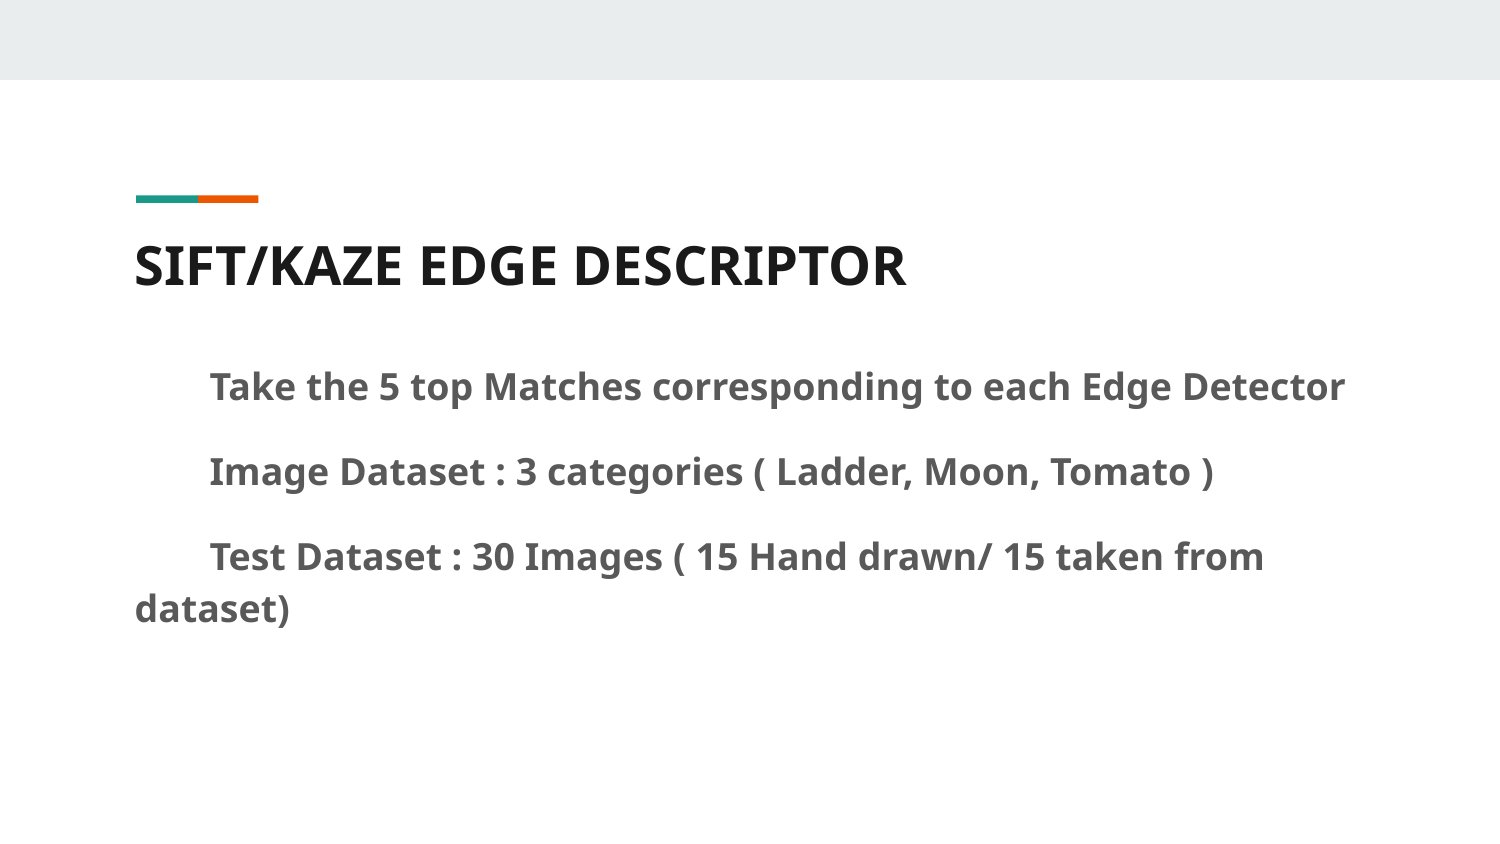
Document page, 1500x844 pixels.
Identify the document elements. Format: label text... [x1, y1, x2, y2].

list Take the 5 top Matches corresponding to each Edge Detector Image Dataset : 3 categories ( Ladder, Moon, Tomato ) Test Dataset : 30 Images ( 15 Hand drawn/ 15 taken from dataset) [119, 341, 1381, 712]
title SIFT/KAZE EDGE DESCRIPTOR [119, 216, 1381, 305]
